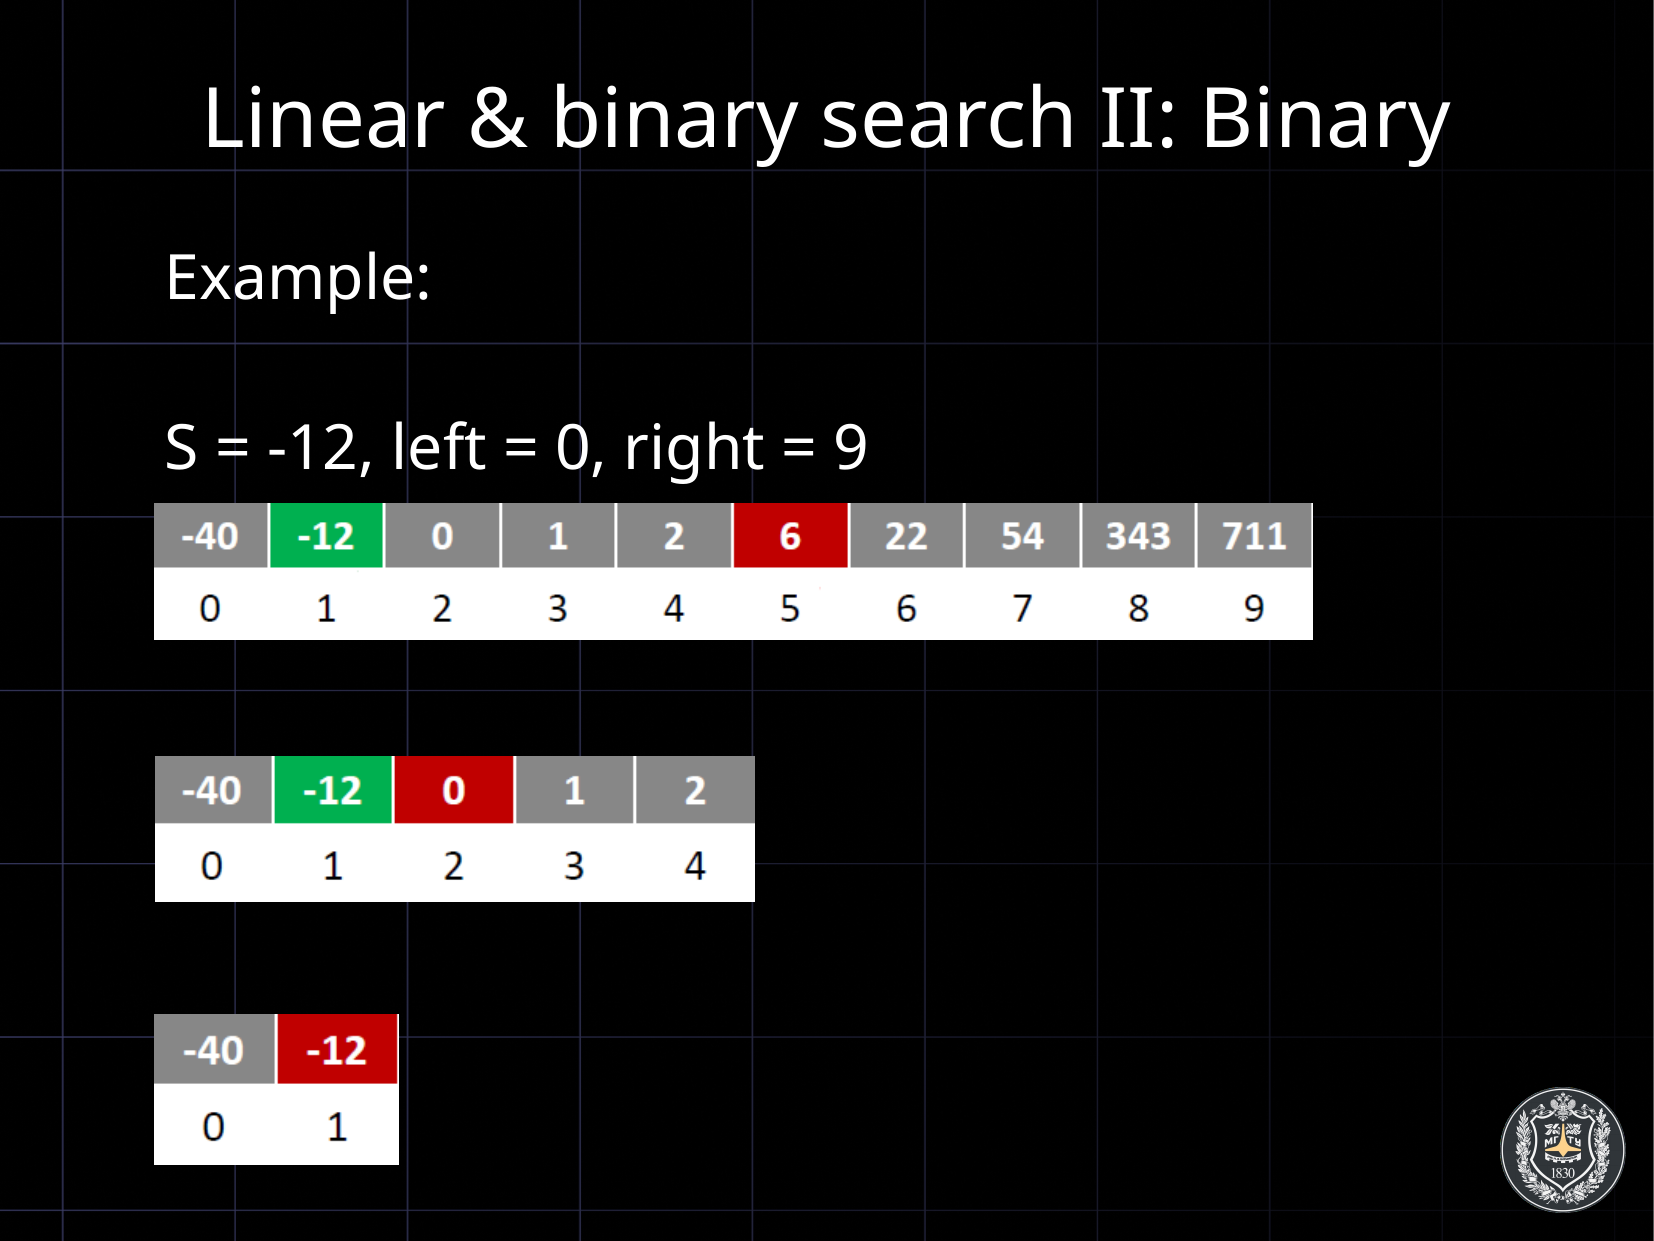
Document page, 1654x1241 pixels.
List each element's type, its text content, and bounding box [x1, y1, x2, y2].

title Linear & binary search II: Binary [82, 37, 1571, 193]
text_box Example: S = -12, left = 0, right = 9 [150, 225, 1238, 459]
picture [0, 0, 1654, 1241]
